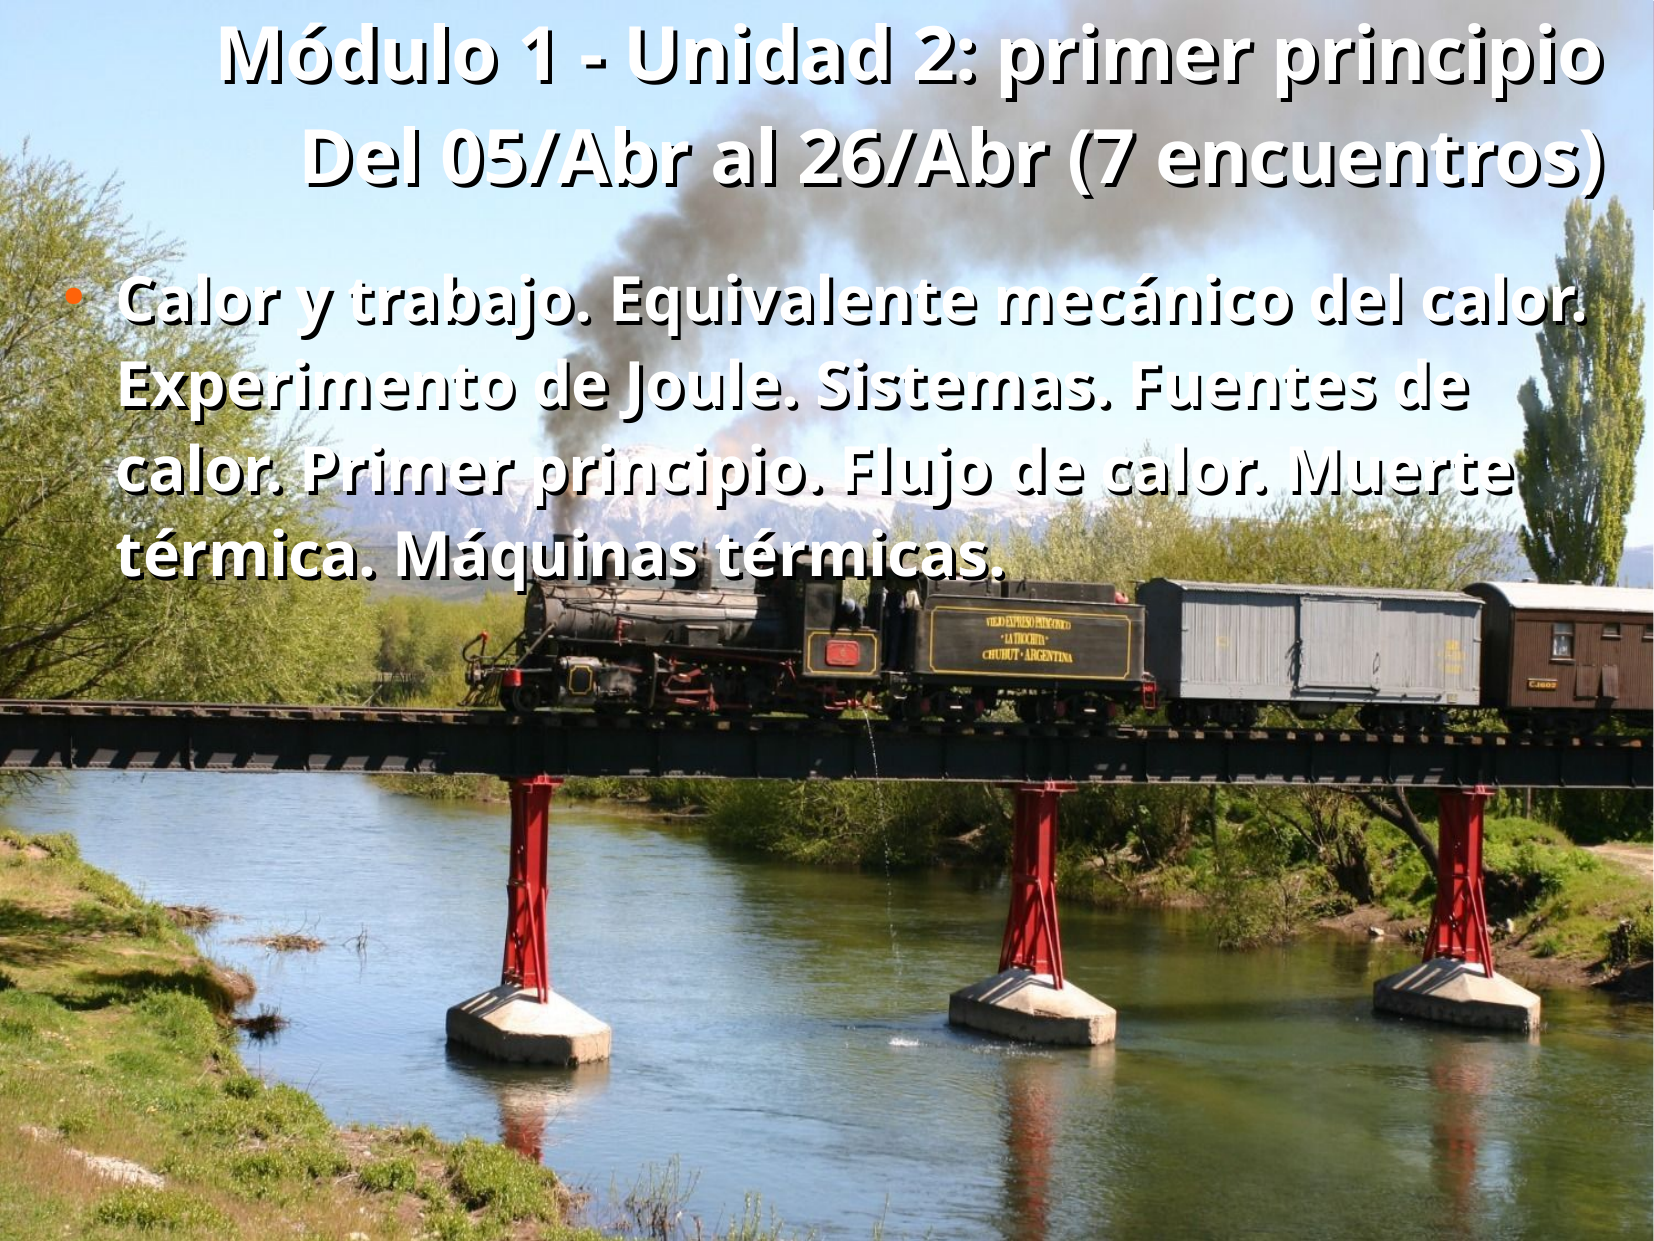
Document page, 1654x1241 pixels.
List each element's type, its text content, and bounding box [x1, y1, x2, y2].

title Módulo 1 - Unidad 2: primer principio Del 05/Abr al 26/Abr (7 encuentros) [45, 11, 1606, 195]
picture [0, 0, 1654, 1241]
list Calor y trabajo. Equivalente mecánico del calor. Experimento de Joule. Sistemas. Fuentes de calor. Primer principio. Flujo de calor. Muerte térmica. Máquinas térmicas. [45, 255, 1606, 1156]
